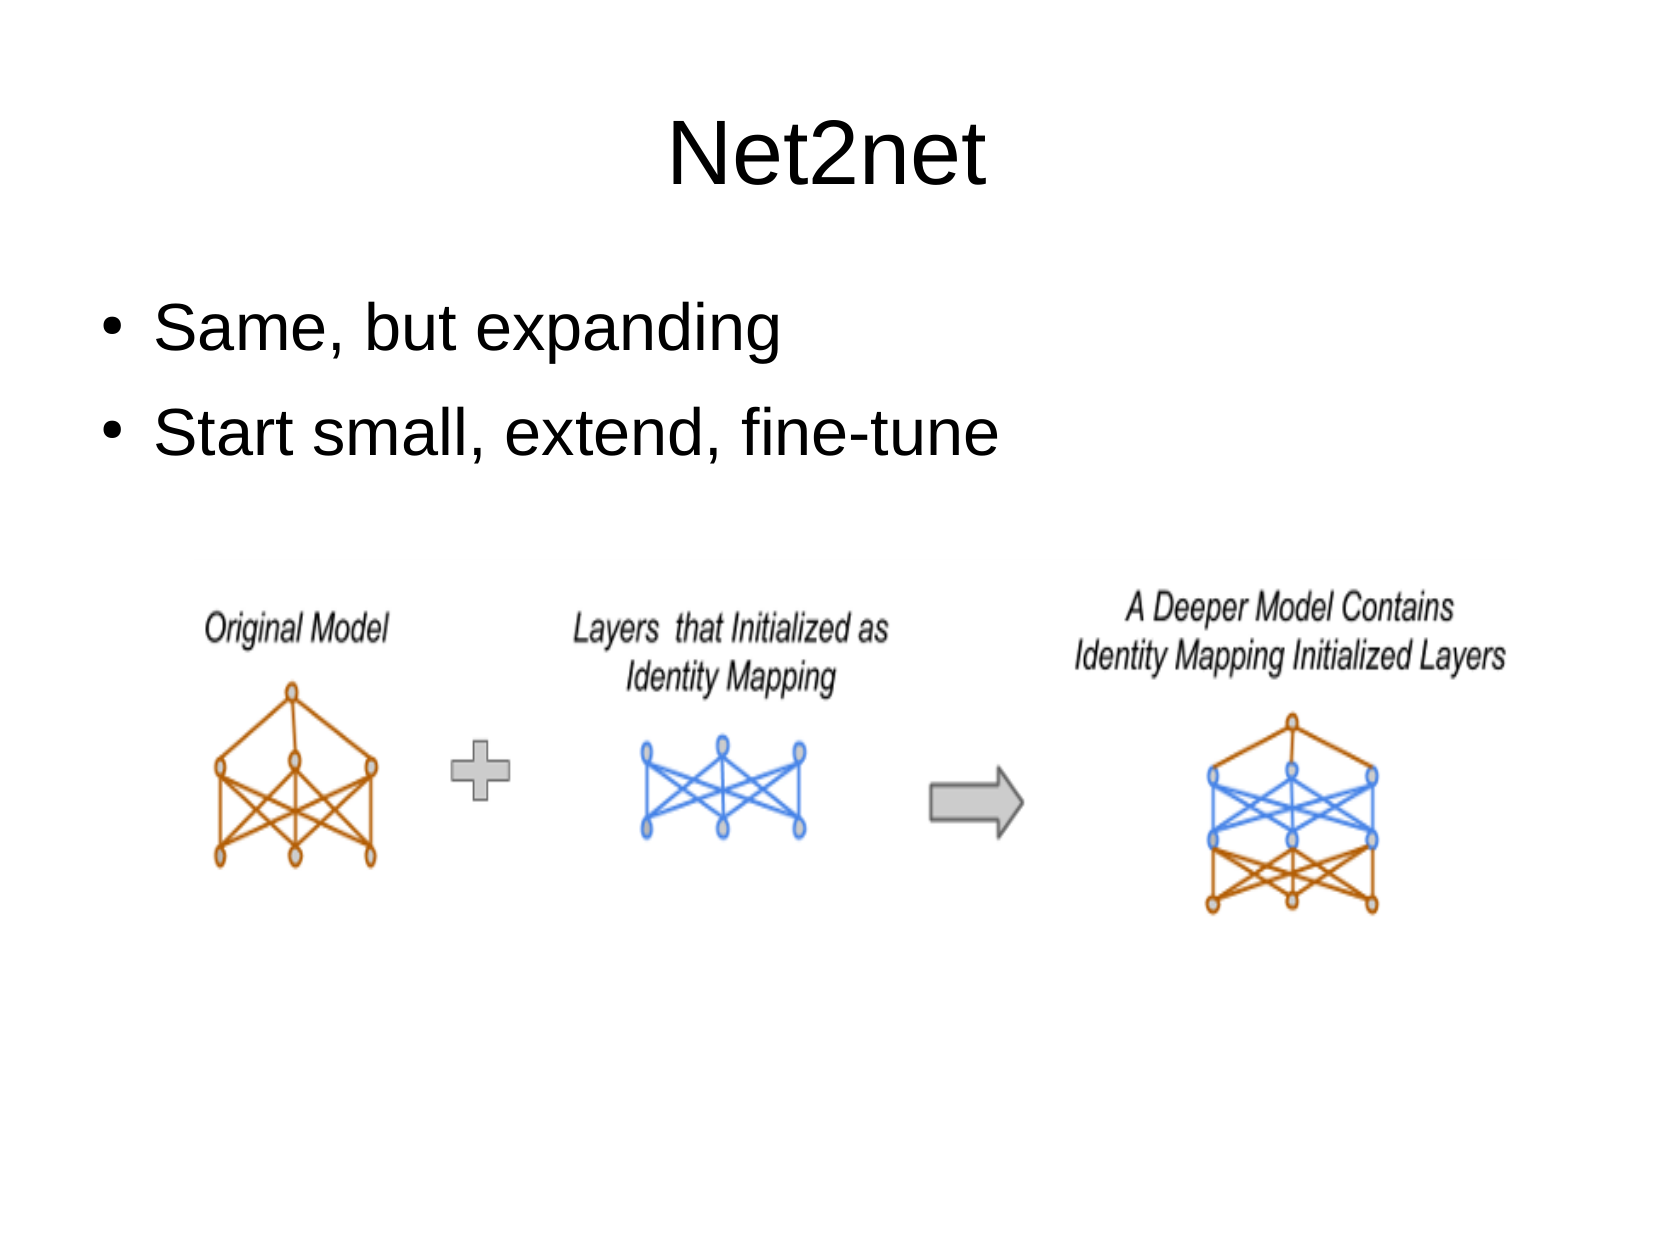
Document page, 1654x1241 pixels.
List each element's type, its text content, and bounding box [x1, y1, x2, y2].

picture [194, 558, 1518, 931]
list Same, but expanding Start small, extend, fine-tune [82, 290, 1571, 1010]
title Net2net [82, 49, 1571, 257]
